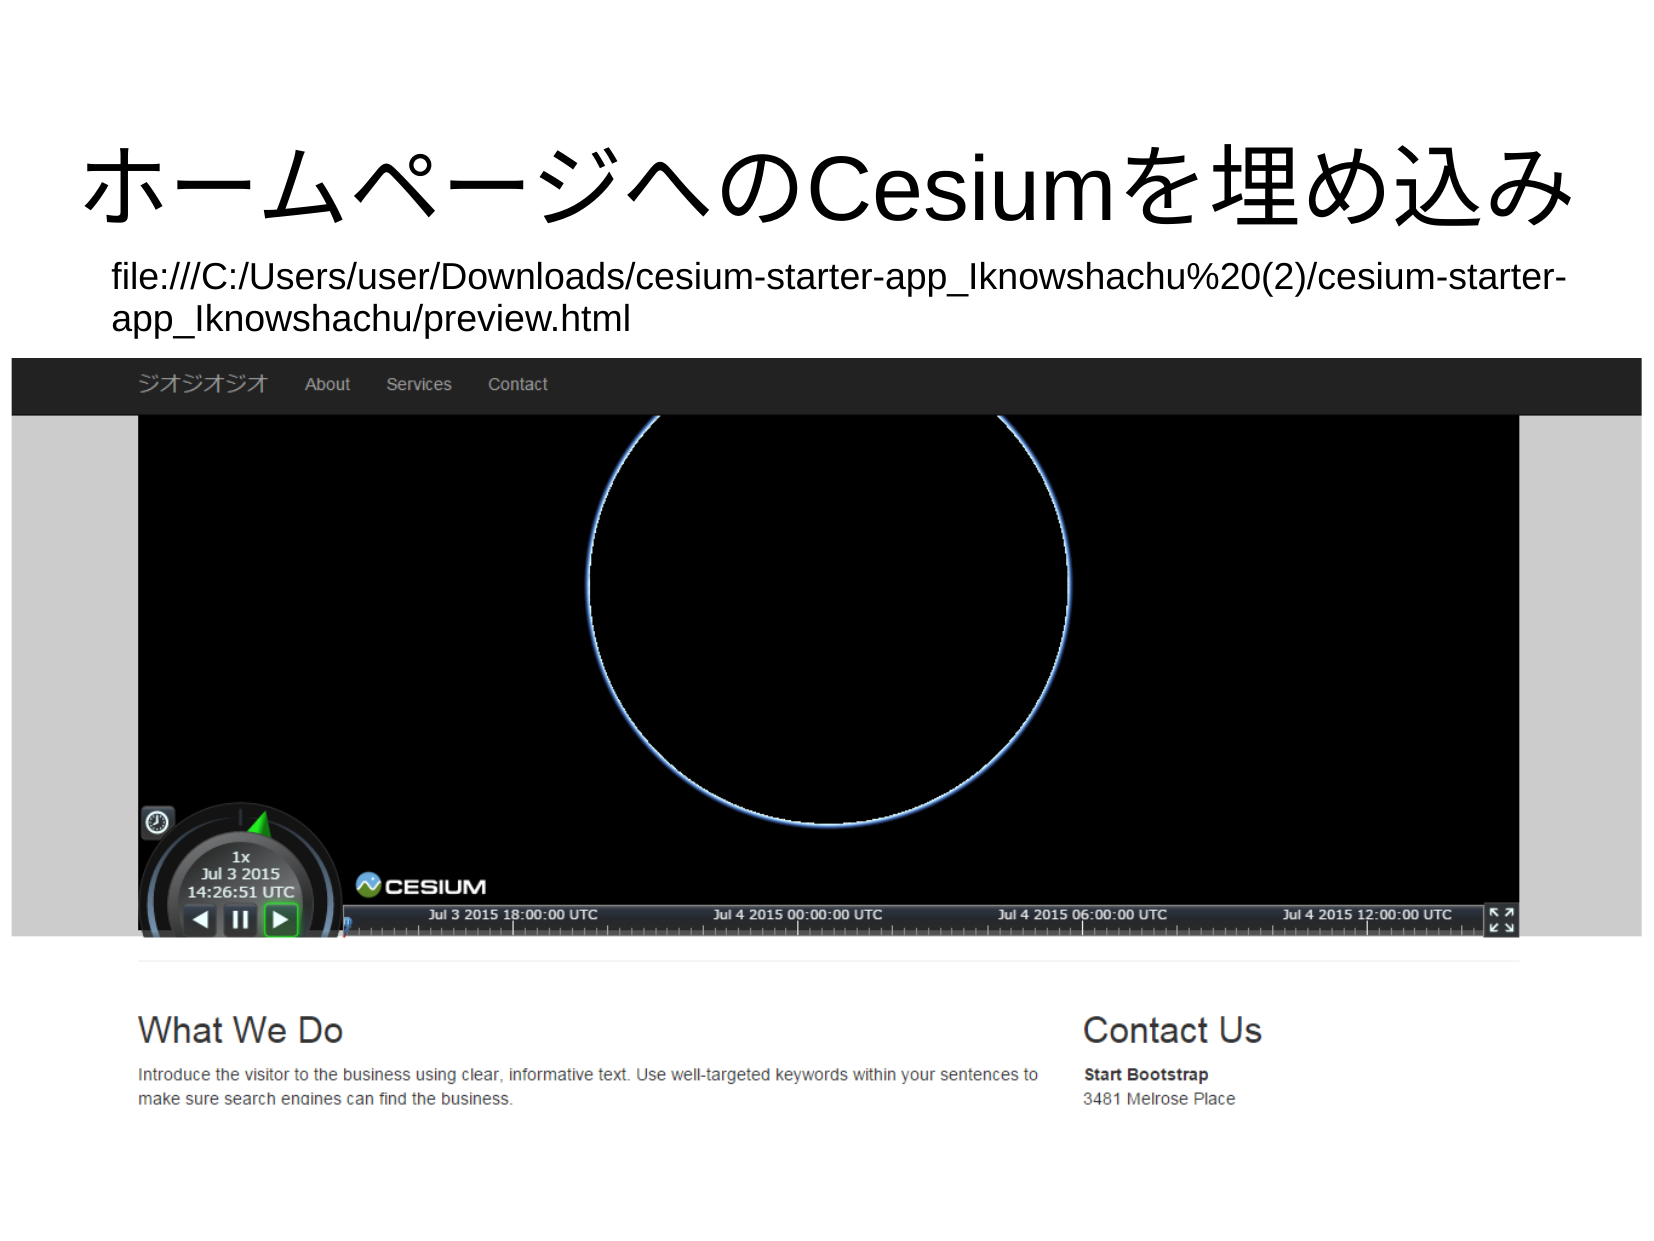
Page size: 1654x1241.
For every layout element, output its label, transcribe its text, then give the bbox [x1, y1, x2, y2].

title ホームページへのCesiumを埋め込み [11, 76, 1642, 284]
text_box file:///C:/Users/user/Downloads/cesium-starter-app_Iknowshachu%20(2)/cesium-starter-app_Iknowshachu/preview.html [96, 248, 1583, 347]
picture [11, 358, 1642, 1105]
